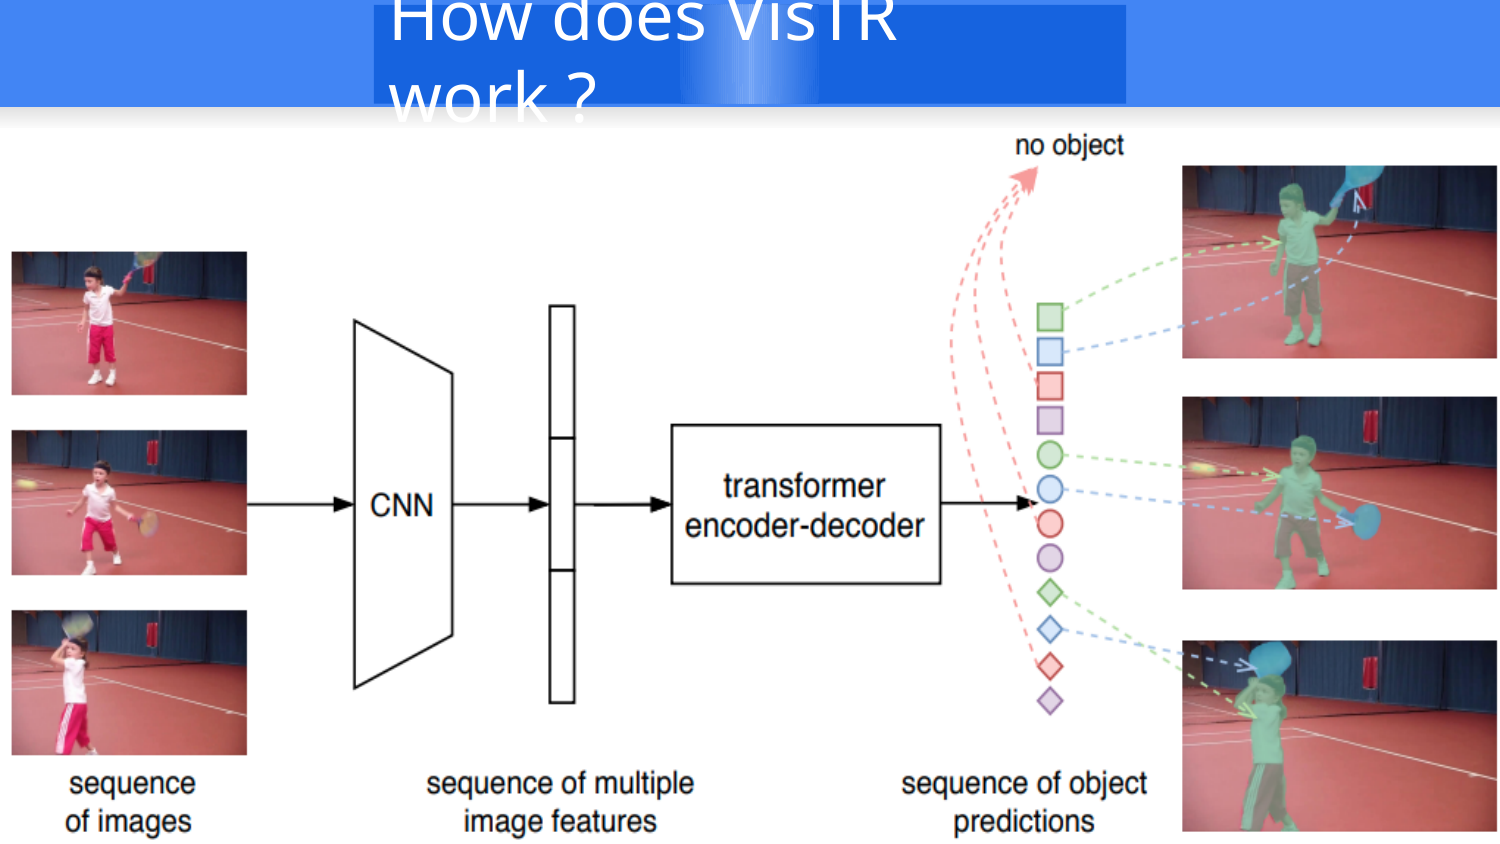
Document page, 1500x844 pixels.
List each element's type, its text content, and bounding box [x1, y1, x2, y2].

title How does VisTR work ? [373, 4, 1127, 104]
picture [0, 128, 1500, 844]
